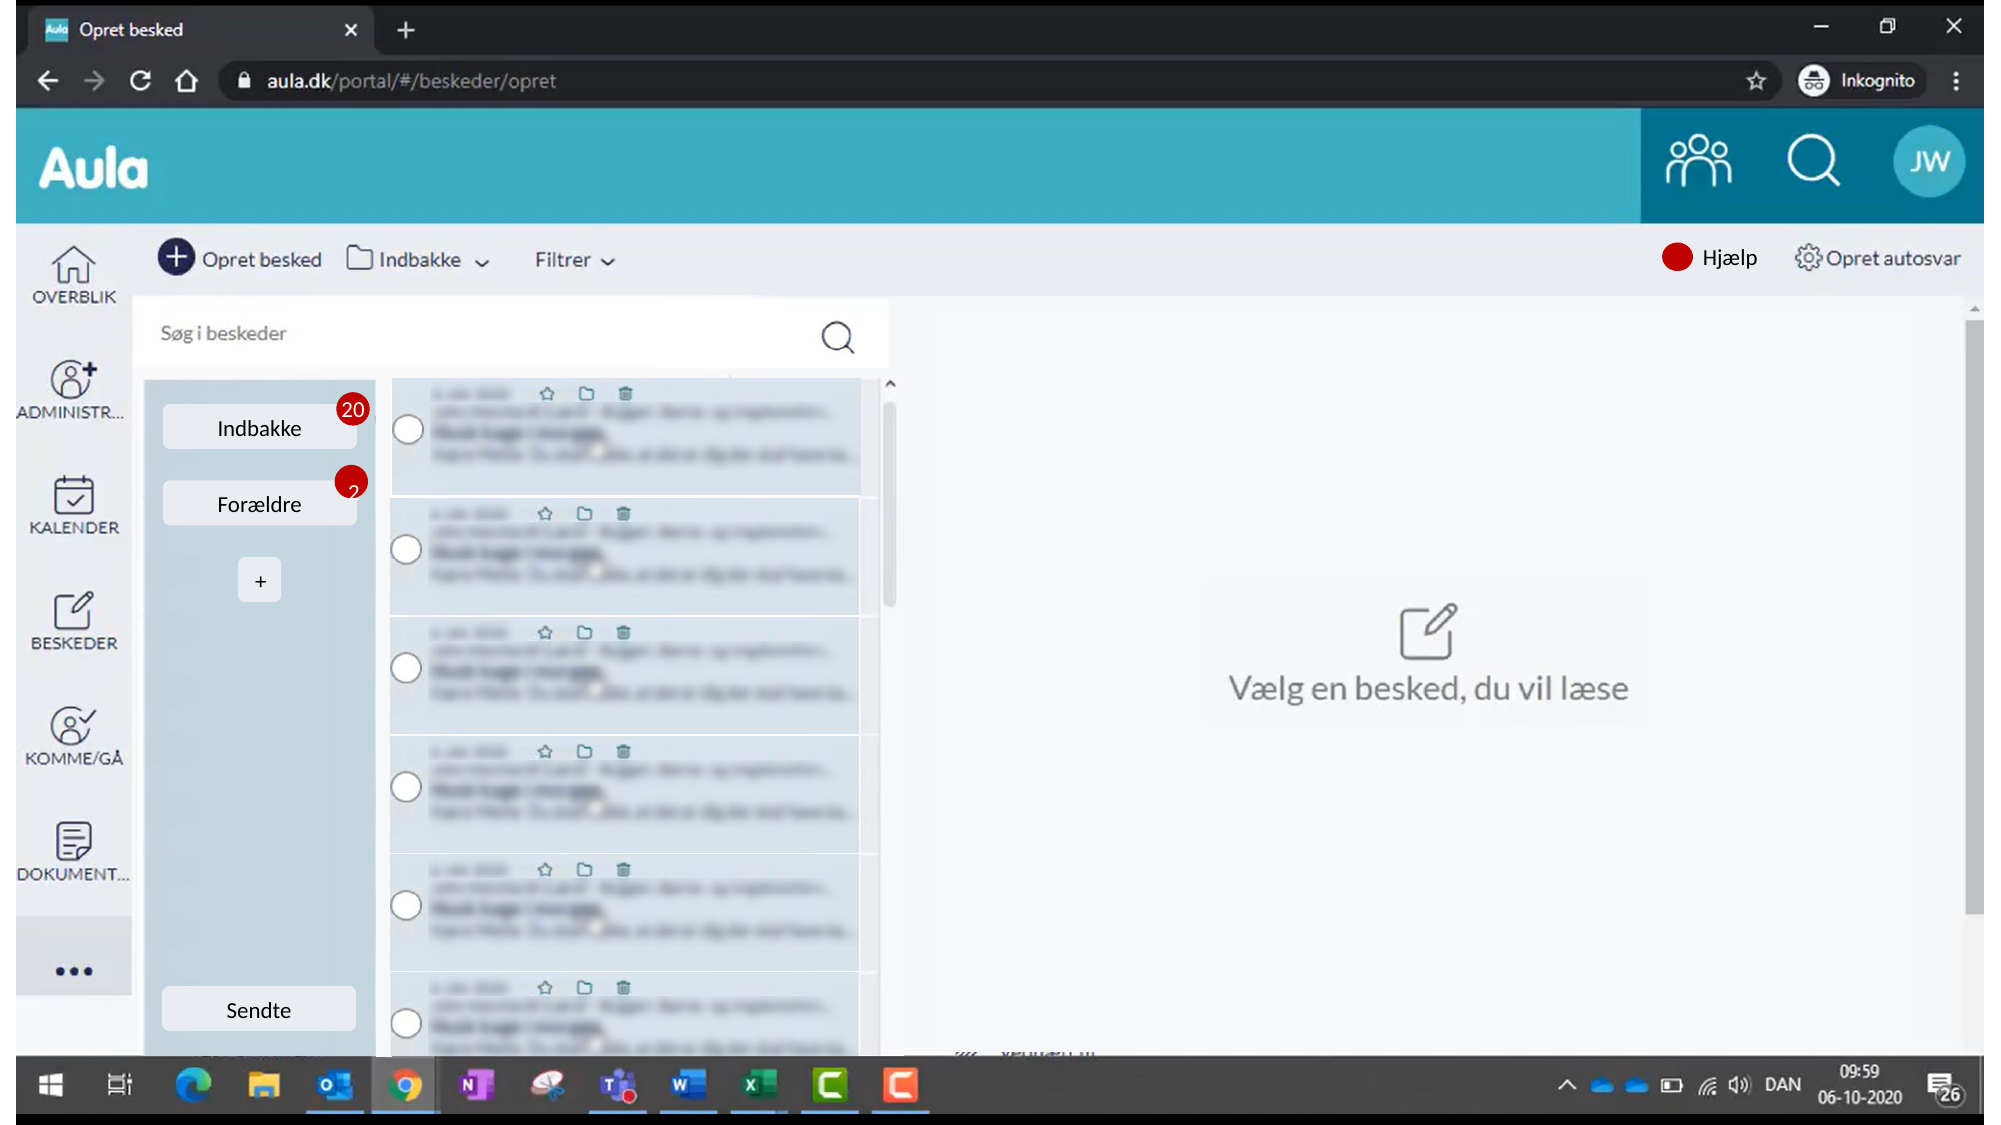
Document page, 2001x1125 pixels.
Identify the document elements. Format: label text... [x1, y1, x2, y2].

text_box + [237, 556, 282, 602]
text_box Indbakke [162, 403, 357, 449]
text_box 2 [334, 464, 368, 499]
picture [1785, 128, 1840, 186]
text_box [1662, 242, 1687, 271]
picture [16, 0, 1984, 1125]
text_box Forældre [162, 480, 357, 526]
picture [1893, 126, 1965, 197]
picture [1666, 131, 1732, 191]
text_box Hjælp [1687, 235, 1774, 279]
text_box Sendte [162, 986, 357, 1032]
text_box 20 [326, 387, 392, 431]
